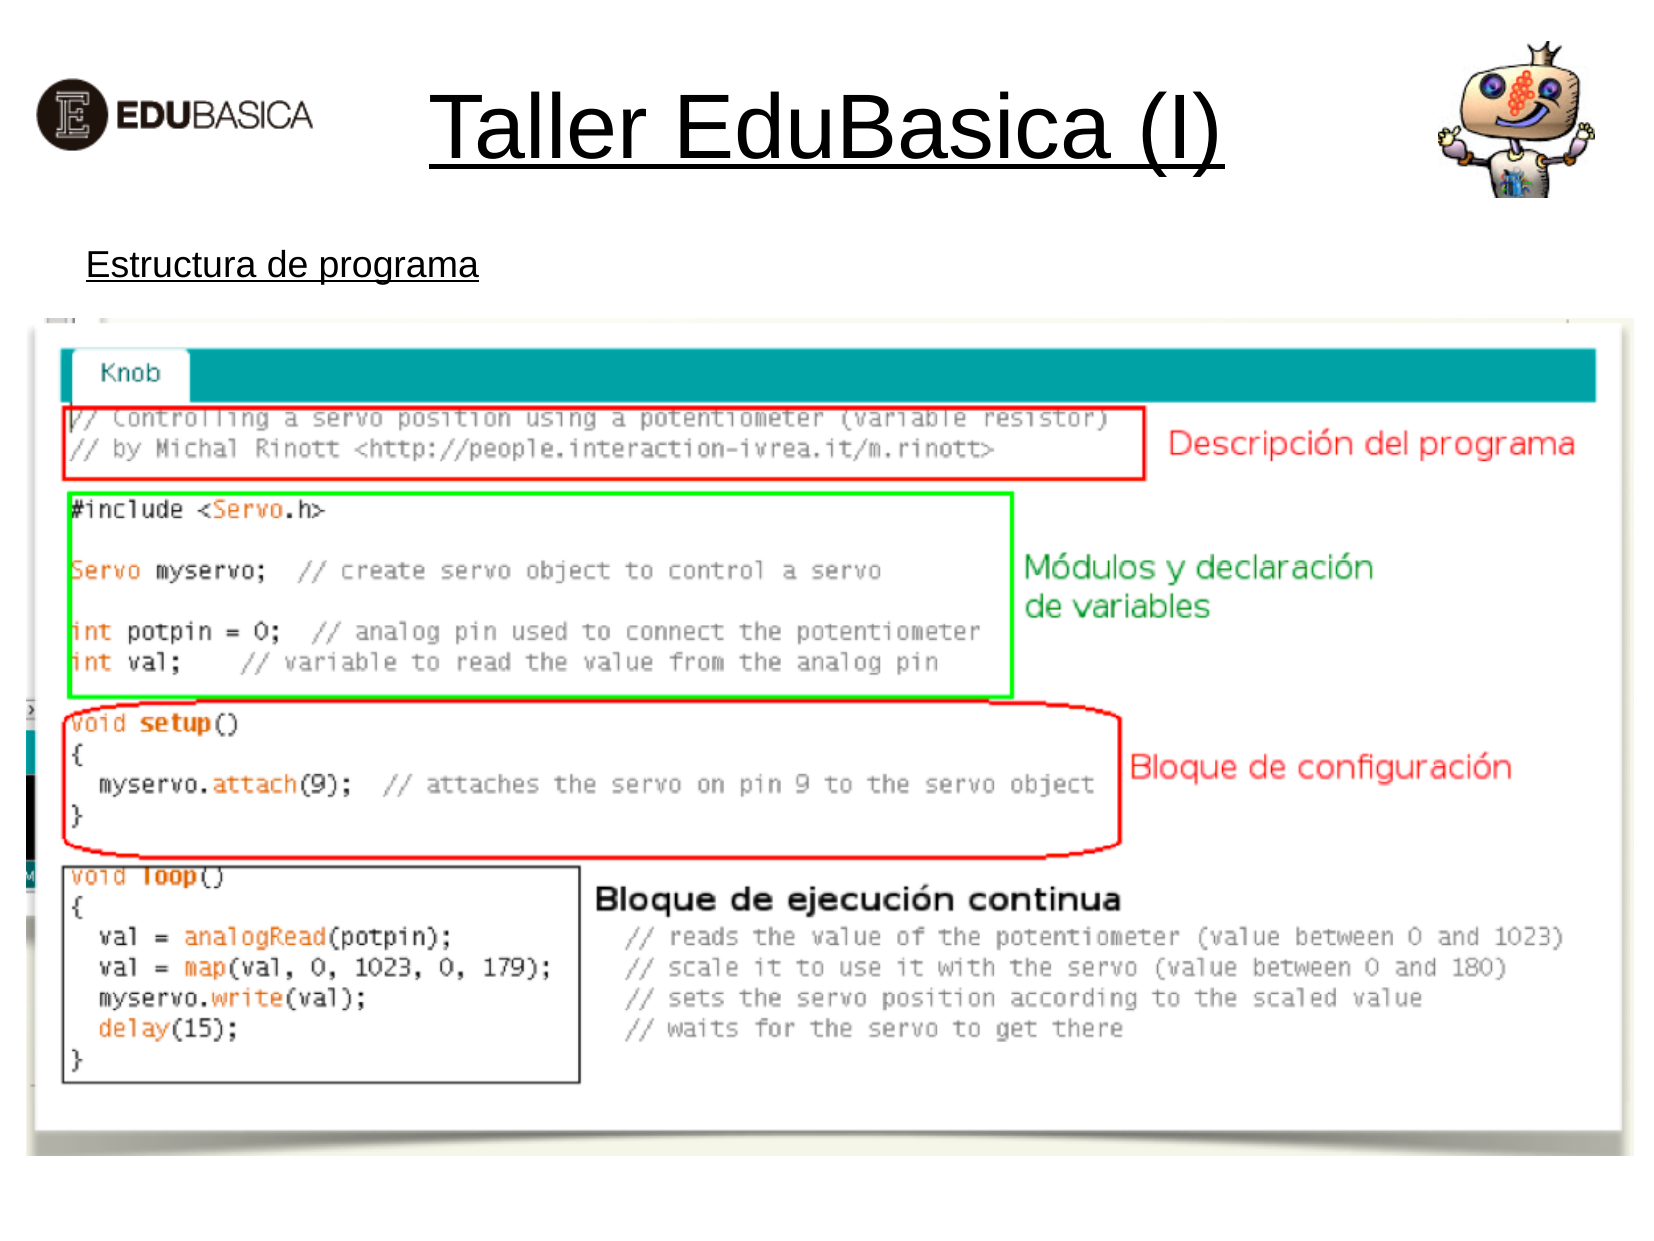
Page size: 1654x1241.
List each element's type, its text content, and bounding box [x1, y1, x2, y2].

text_box Estructura de programa [70, 236, 494, 294]
picture [35, 77, 316, 154]
title Taller EduBasica (I) [82, 23, 1571, 231]
picture [26, 318, 1634, 1156]
picture [1438, 41, 1595, 198]
